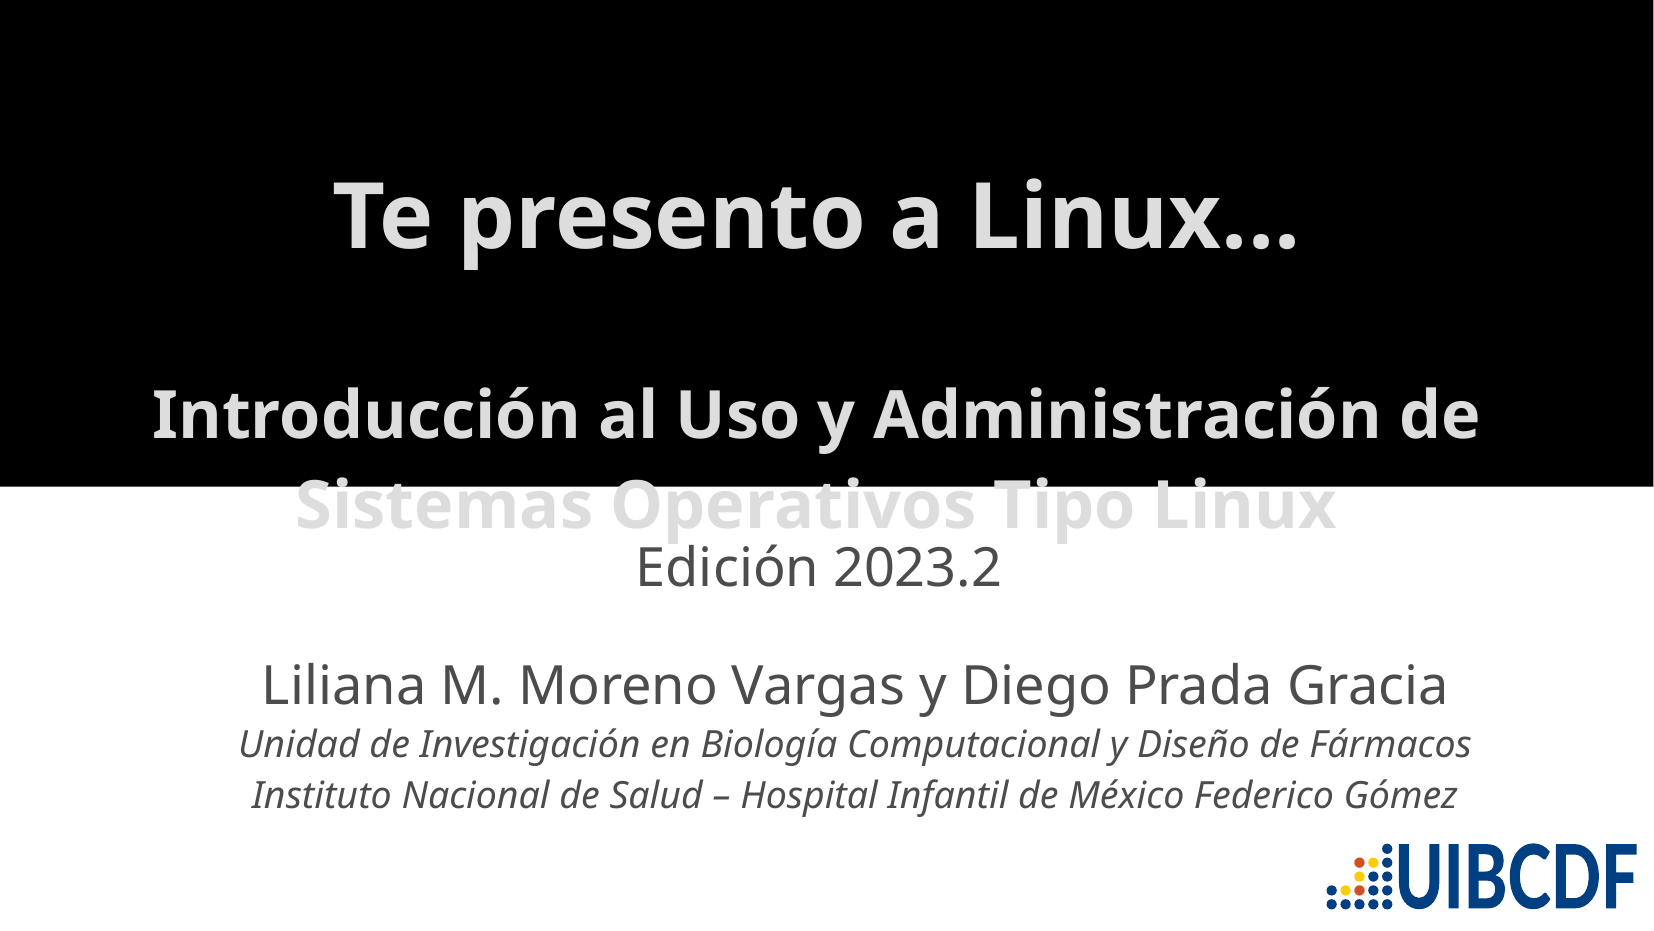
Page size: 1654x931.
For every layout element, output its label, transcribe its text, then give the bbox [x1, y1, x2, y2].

text_box [0, 0, 1654, 487]
text_box Edición 2023.2 [361, 520, 1277, 622]
text_box Unidad de Investigación en Biología Computacional y Diseño de Fármacos Instituto Nacional de Salud – Hospital Infantil de México Federico Gómez [220, 709, 1492, 801]
text_box Liliana M. Moreno Vargas y Diego Prada Gracia [237, 638, 1475, 763]
text_box Te presento a Linux... Introducción al Uso y Administración de Sistemas Operativos Tipo Linux [81, 143, 1552, 451]
picture [1324, 841, 1637, 912]
